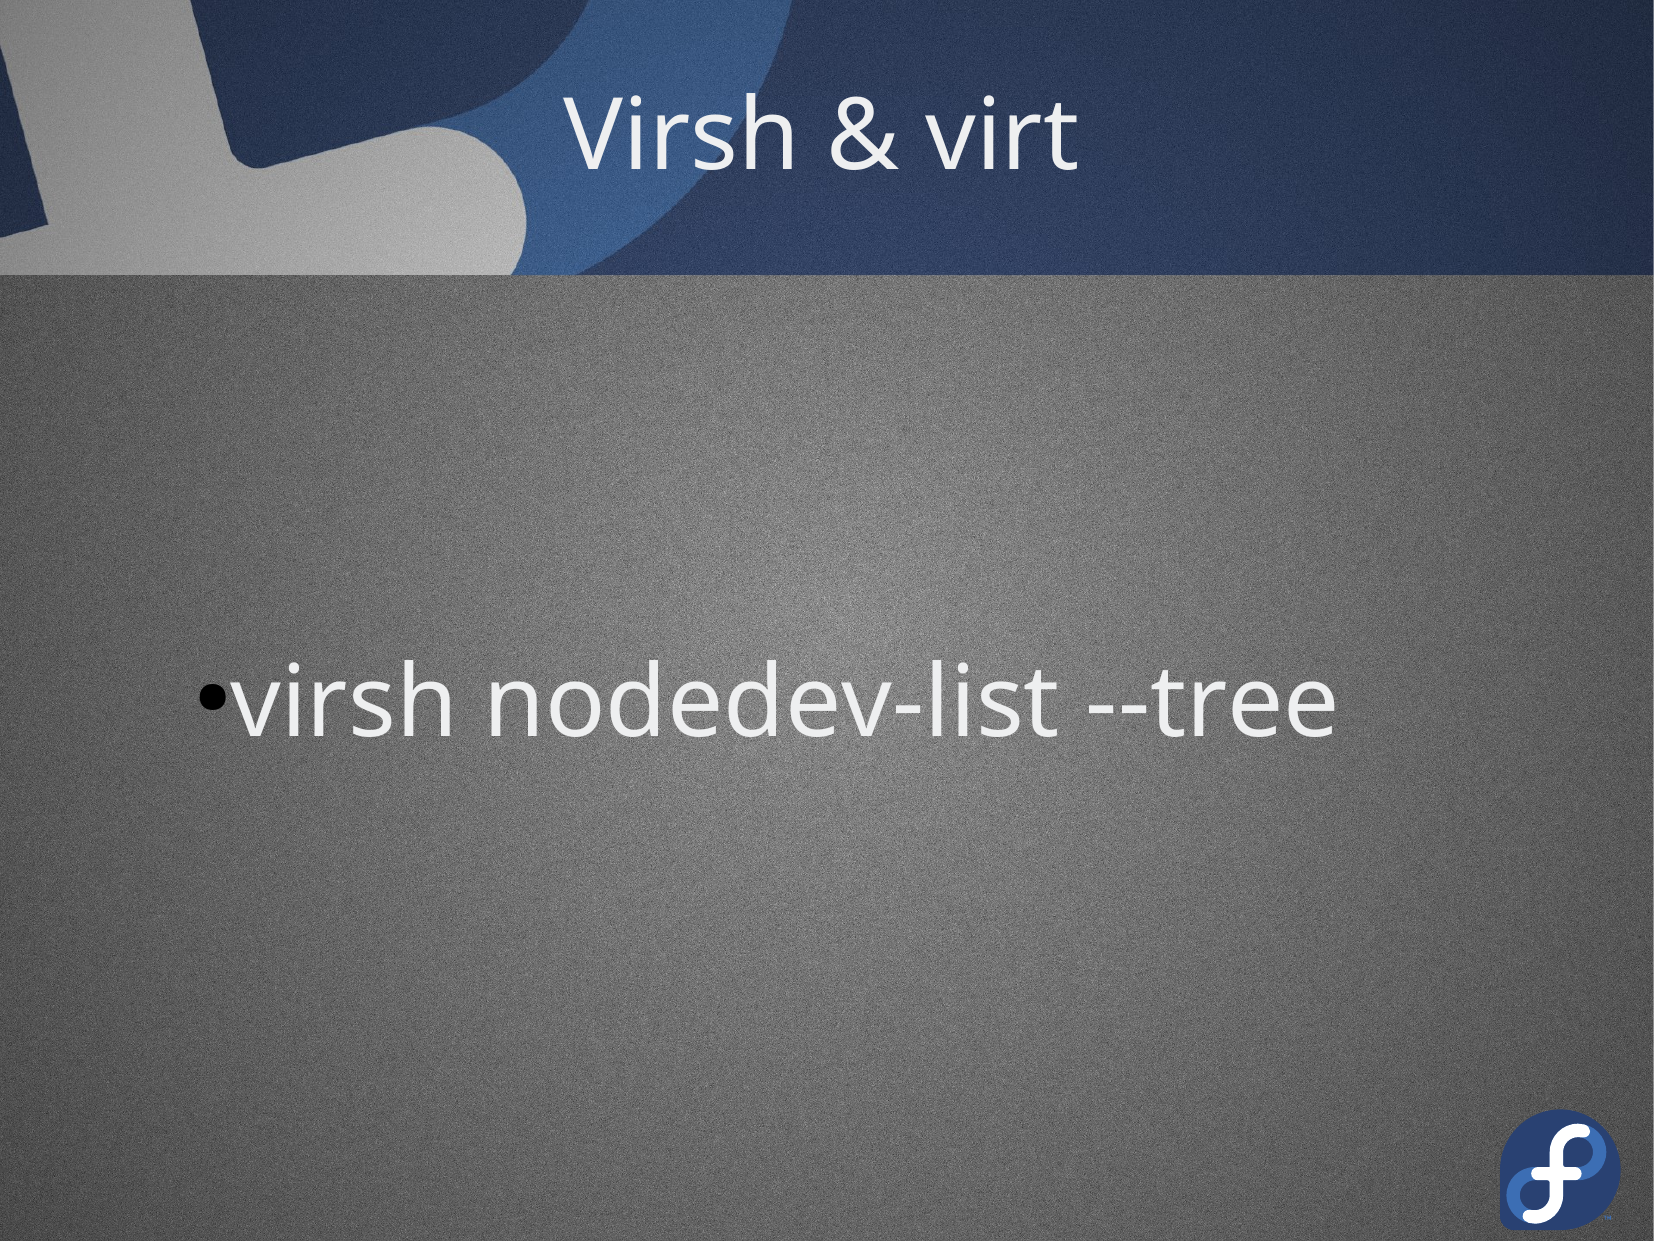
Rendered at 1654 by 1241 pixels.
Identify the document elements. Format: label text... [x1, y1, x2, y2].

text_box Virsh & virt [83, 30, 1561, 237]
text_box virsh nodedev-list --tree [29, 285, 1507, 492]
picture [0, 0, 1654, 1241]
